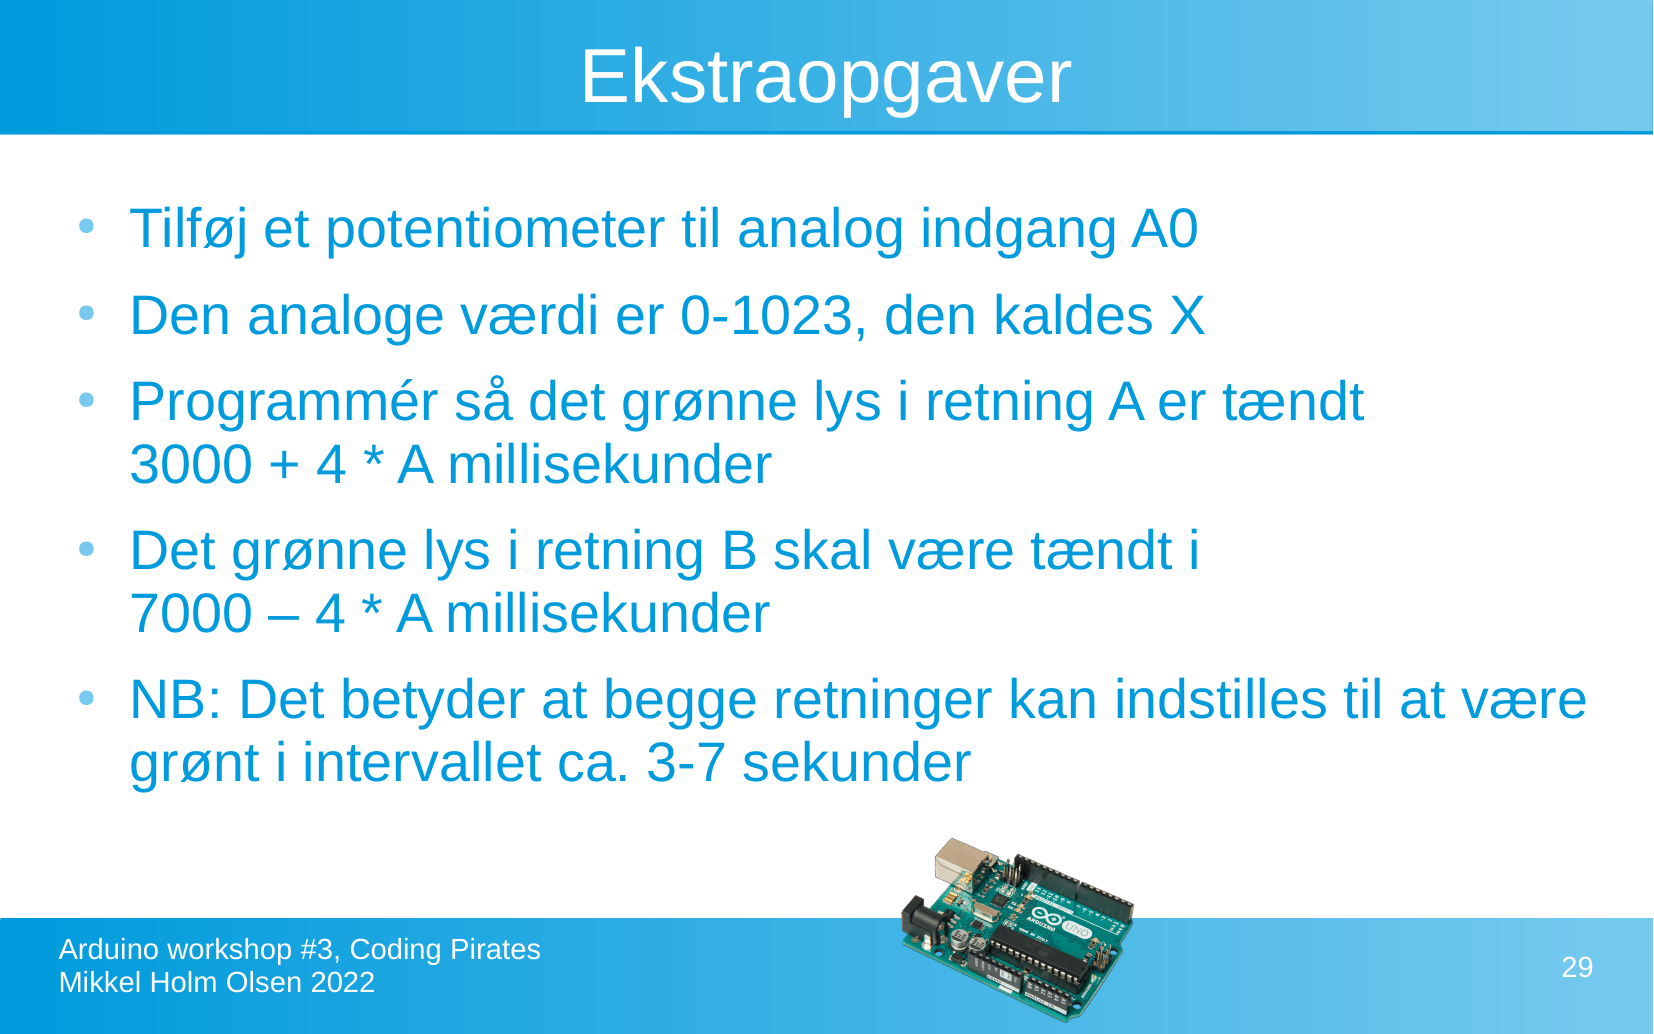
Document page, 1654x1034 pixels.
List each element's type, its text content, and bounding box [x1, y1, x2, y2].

picture [900, 854, 1138, 1024]
title Ekstraopgaver [58, 32, 1594, 120]
list Tilføj et potentiometer til analog indgang A0 Den analoge værdi er 0-1023, den kaldes X Programmér så det grønne lys i retning A er tændt 3000 + 4 * A millisekunder Det grønne lys i retning B skal være tændt i 7000 – 4 * A millisekunder NB: Det betyder at begge retninger kan indstilles til at være grønt i intervallet ca. 3-7 sekunder [58, 196, 1594, 854]
